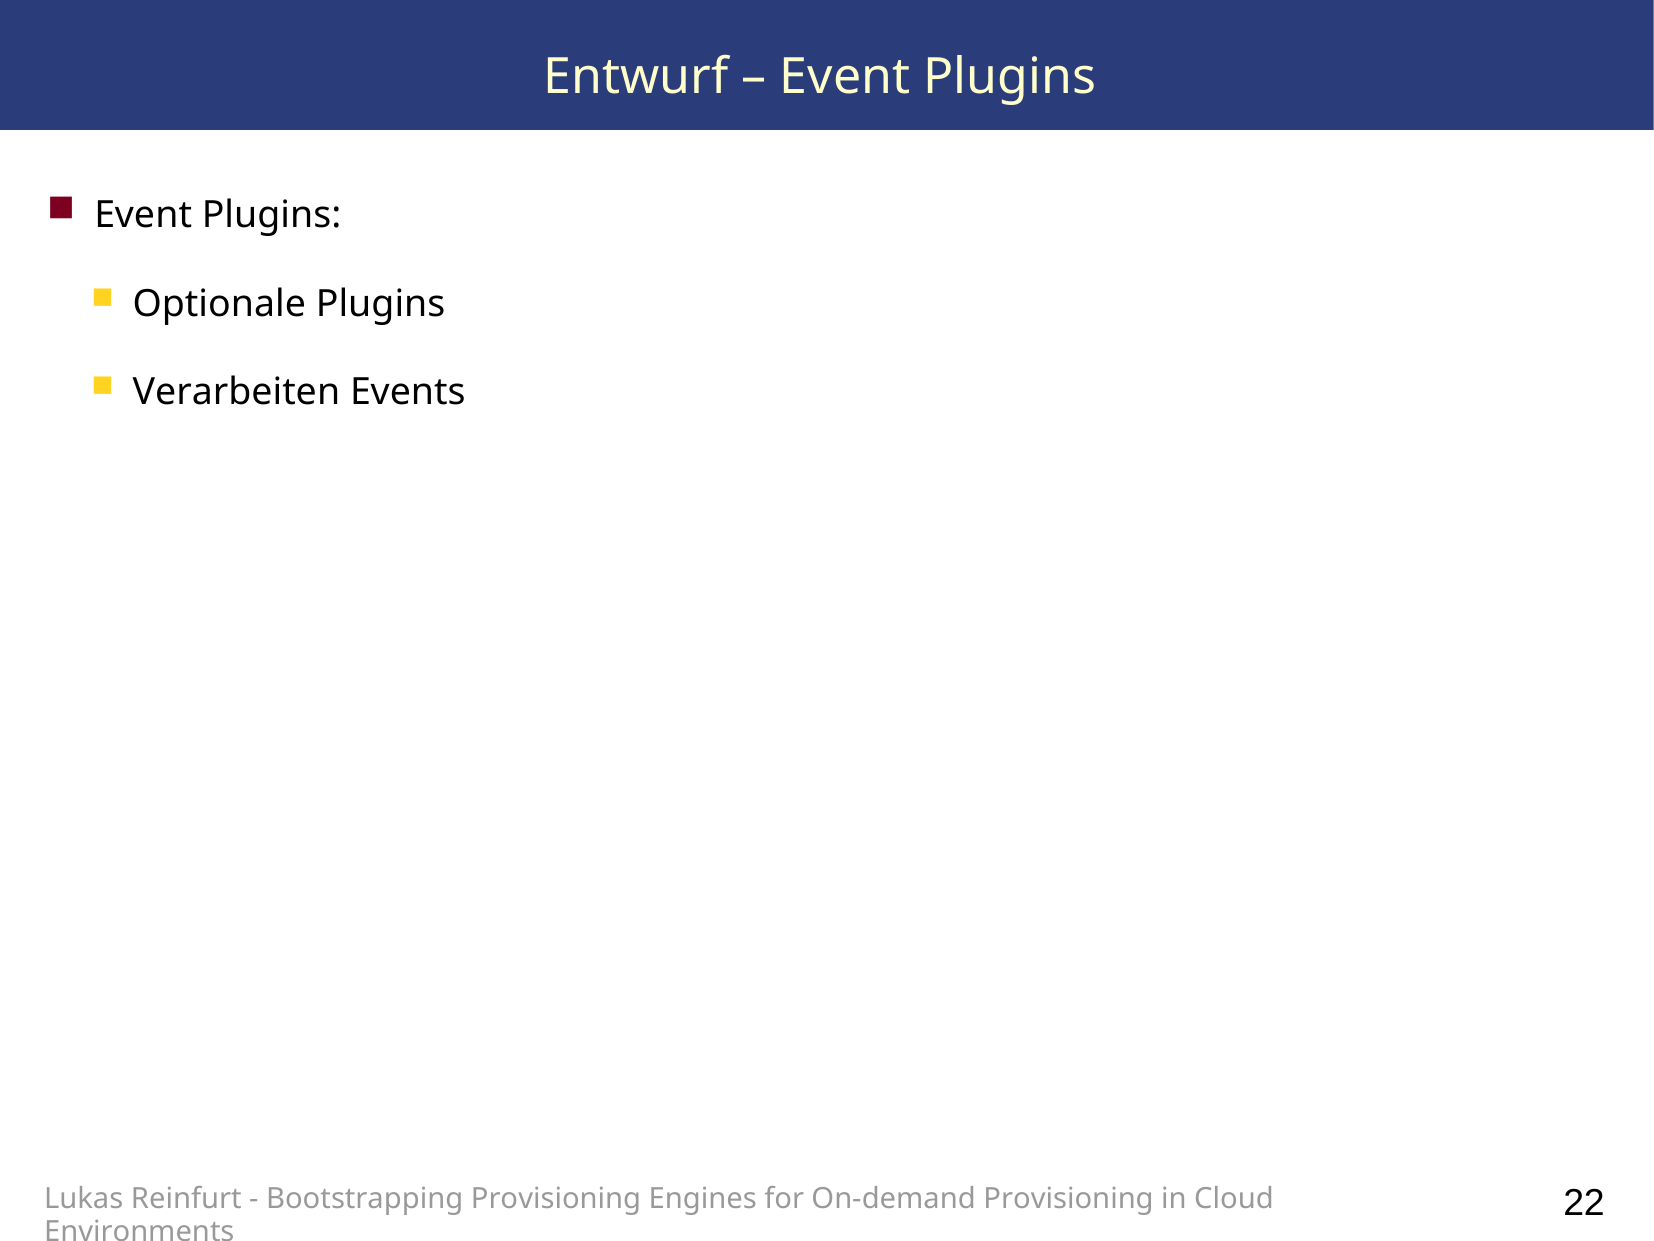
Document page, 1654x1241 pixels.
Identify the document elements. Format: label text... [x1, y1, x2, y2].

title Entwurf – Event Plugins [47, 23, 1607, 119]
list Event Plugins: Optionale Plugins Verarbeiten Events [47, 177, 603, 1146]
